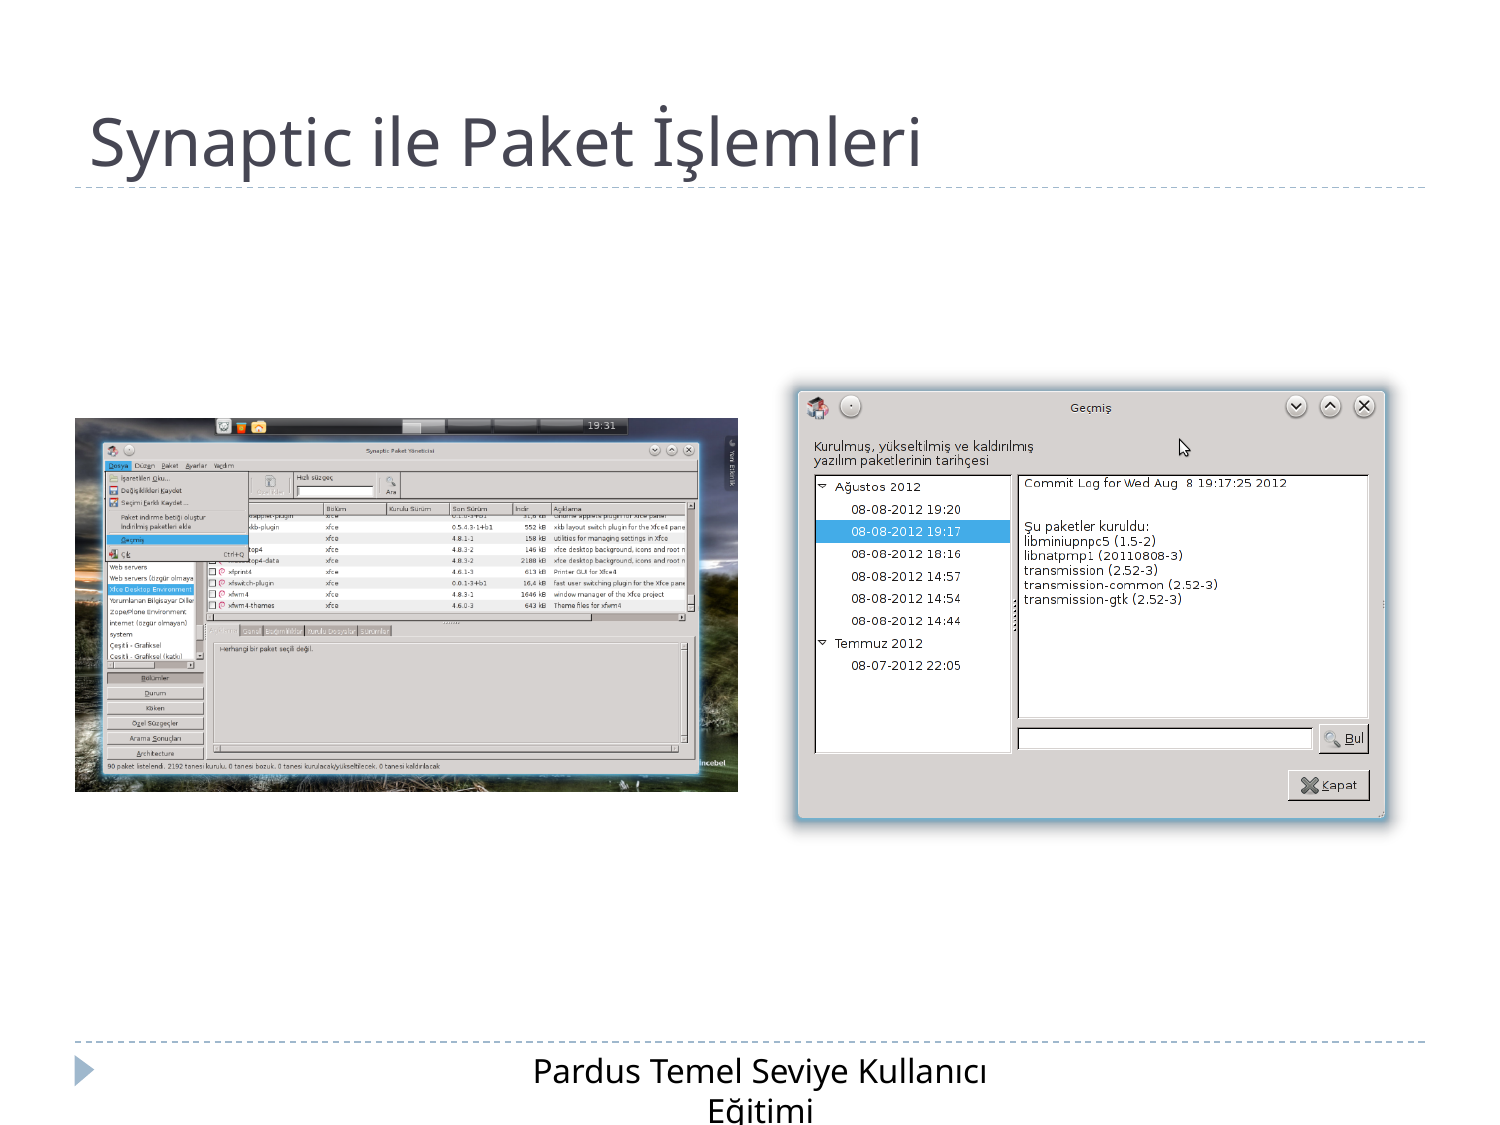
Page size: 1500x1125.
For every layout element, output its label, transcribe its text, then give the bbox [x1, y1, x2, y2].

picture [759, 352, 1423, 856]
picture [75, 418, 738, 792]
title Synaptic ile Paket İşlemleri [75, 37, 1425, 188]
